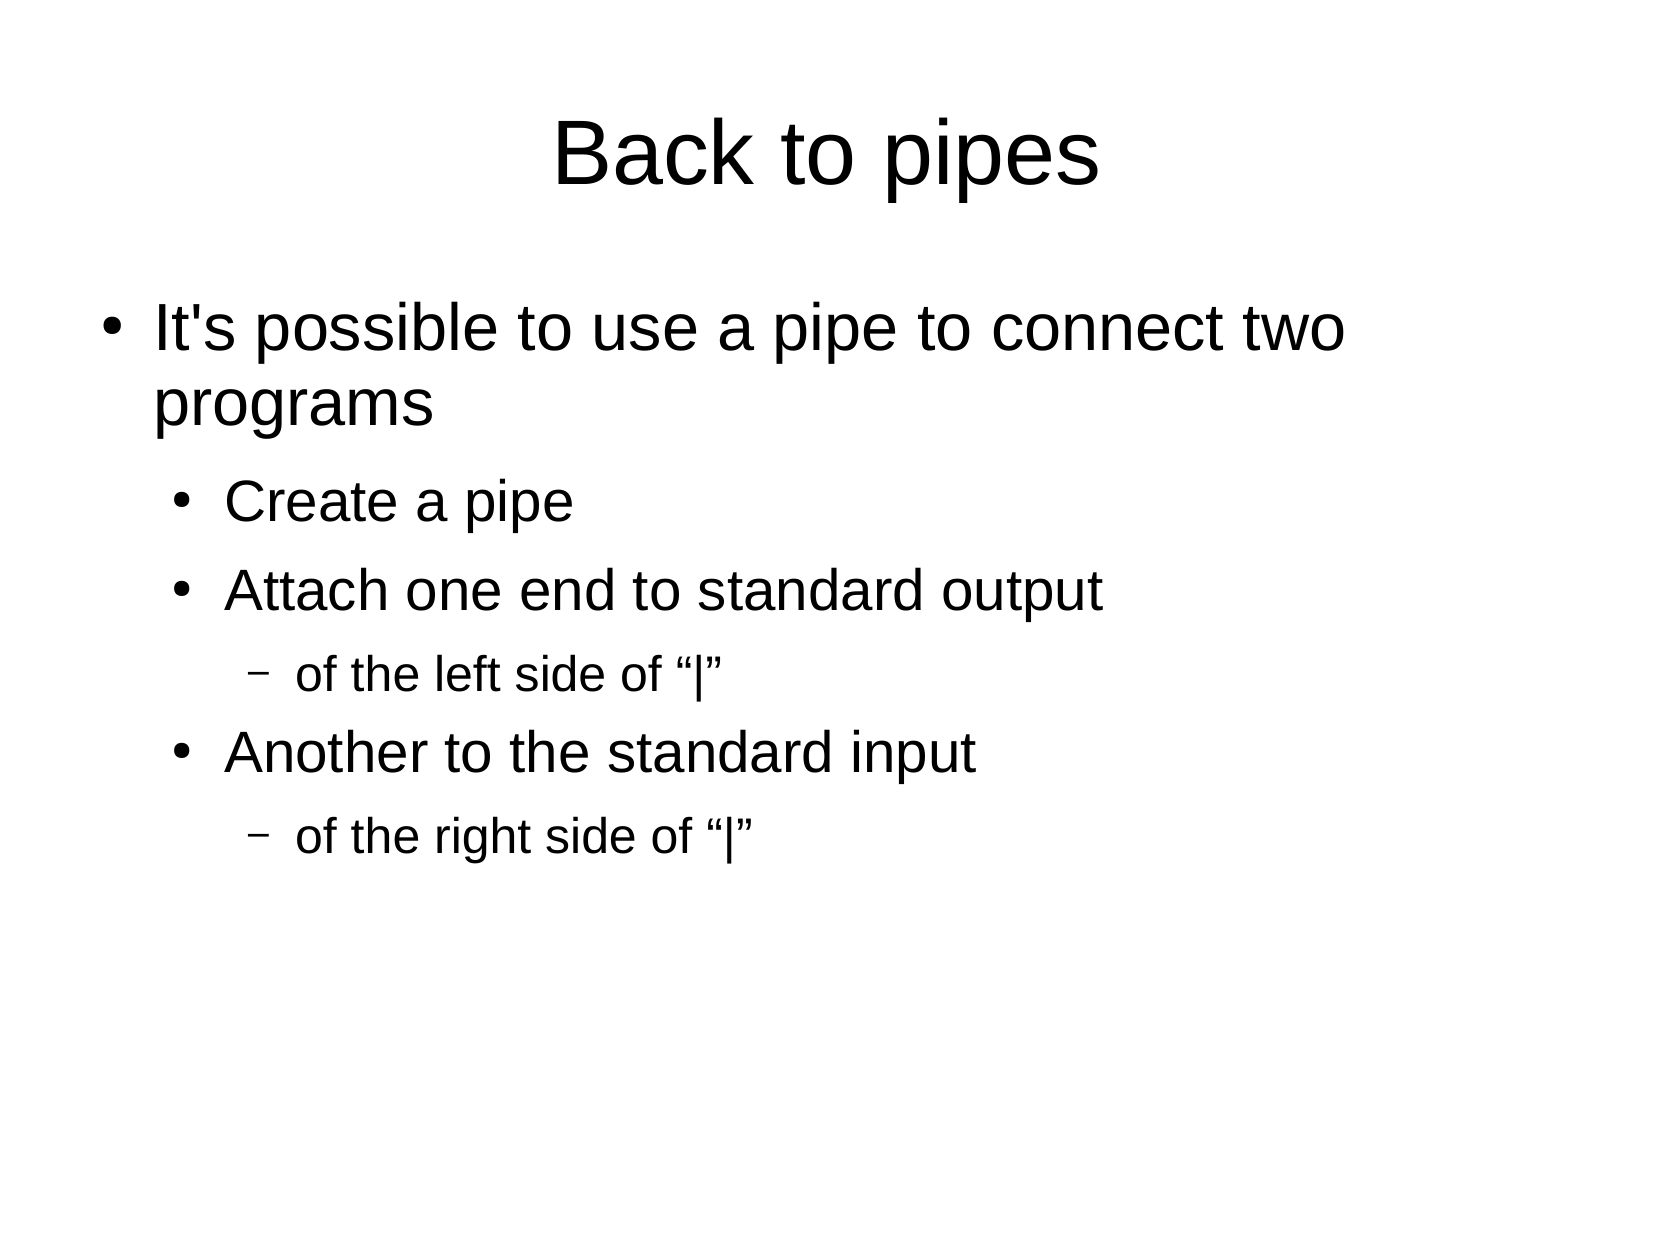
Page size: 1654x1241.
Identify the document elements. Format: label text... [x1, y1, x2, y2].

list It's possible to use a pipe to connect two programs Create a pipe Attach one end to standard output of the left side of “|” Another to the standard input of the right side of “|” [82, 290, 1571, 1010]
title Back to pipes [82, 49, 1571, 257]
